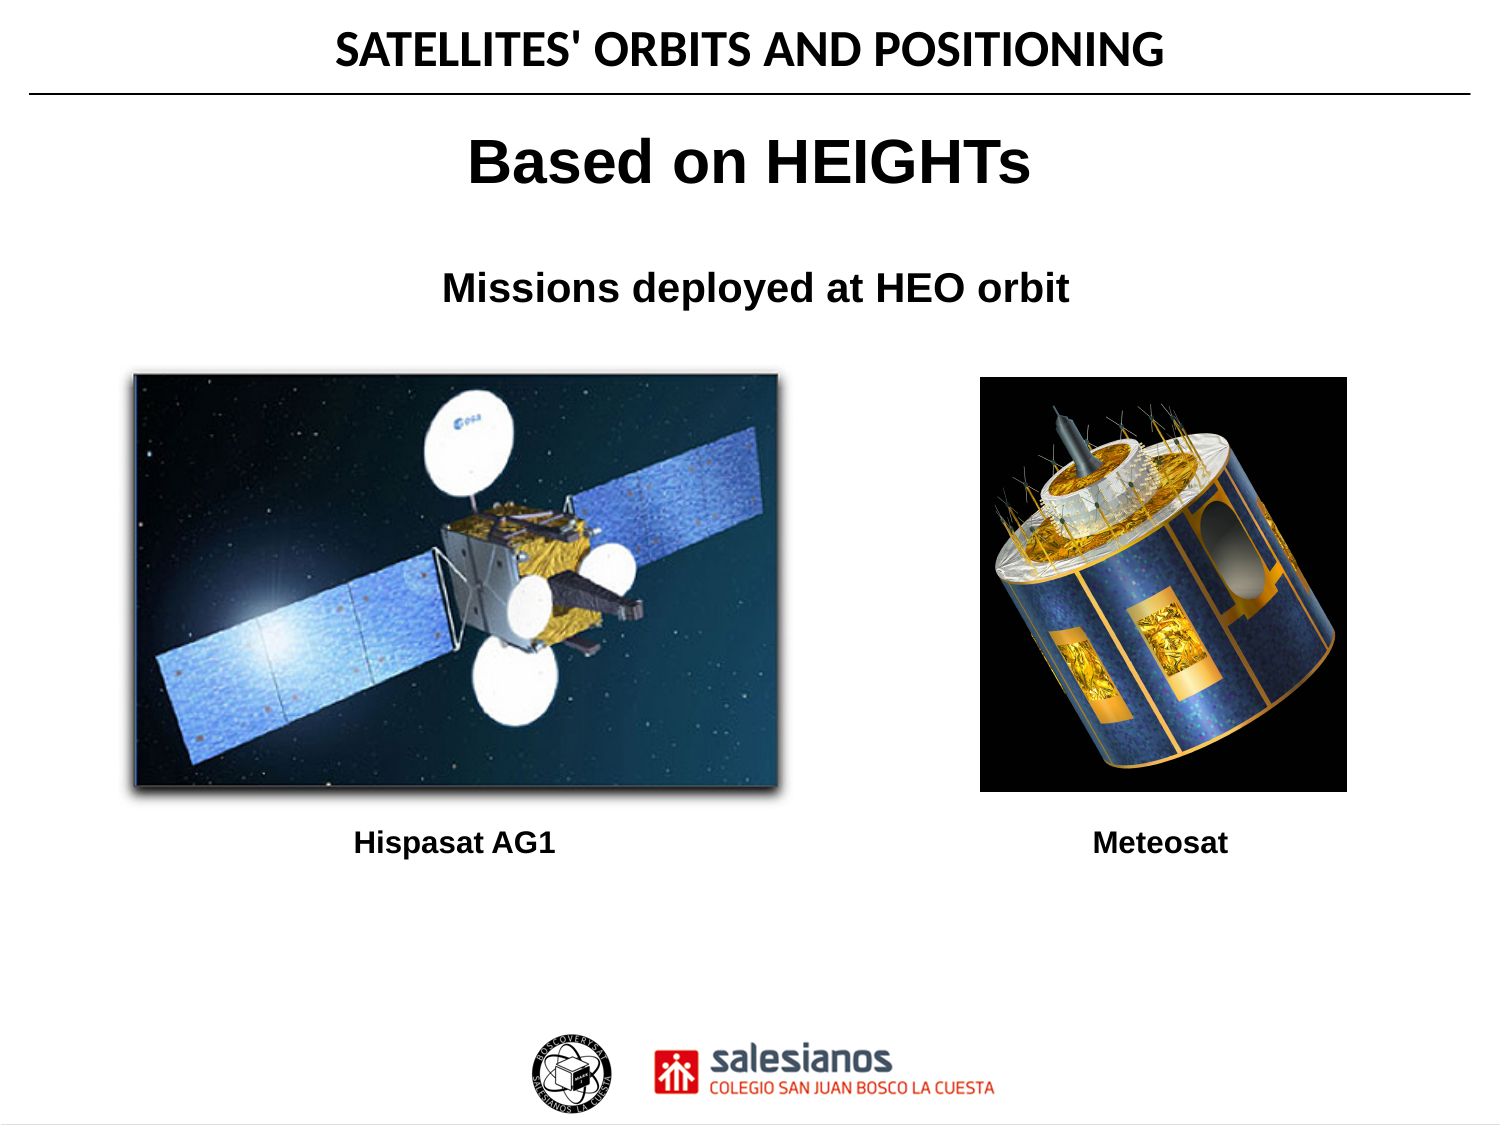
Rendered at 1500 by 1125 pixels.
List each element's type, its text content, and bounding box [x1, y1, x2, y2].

text_box Meteosat [974, 814, 1347, 868]
picture [0, 0, 1500, 1125]
text_box Hispasat AG1 [129, 814, 780, 868]
text_box Based on HEIGHTs [35, 113, 1465, 204]
text_box Missions deployed at HEO orbit [70, 253, 1441, 319]
text_box SATELLITES' ORBITS AND POSITIONING [23, 7, 1477, 85]
